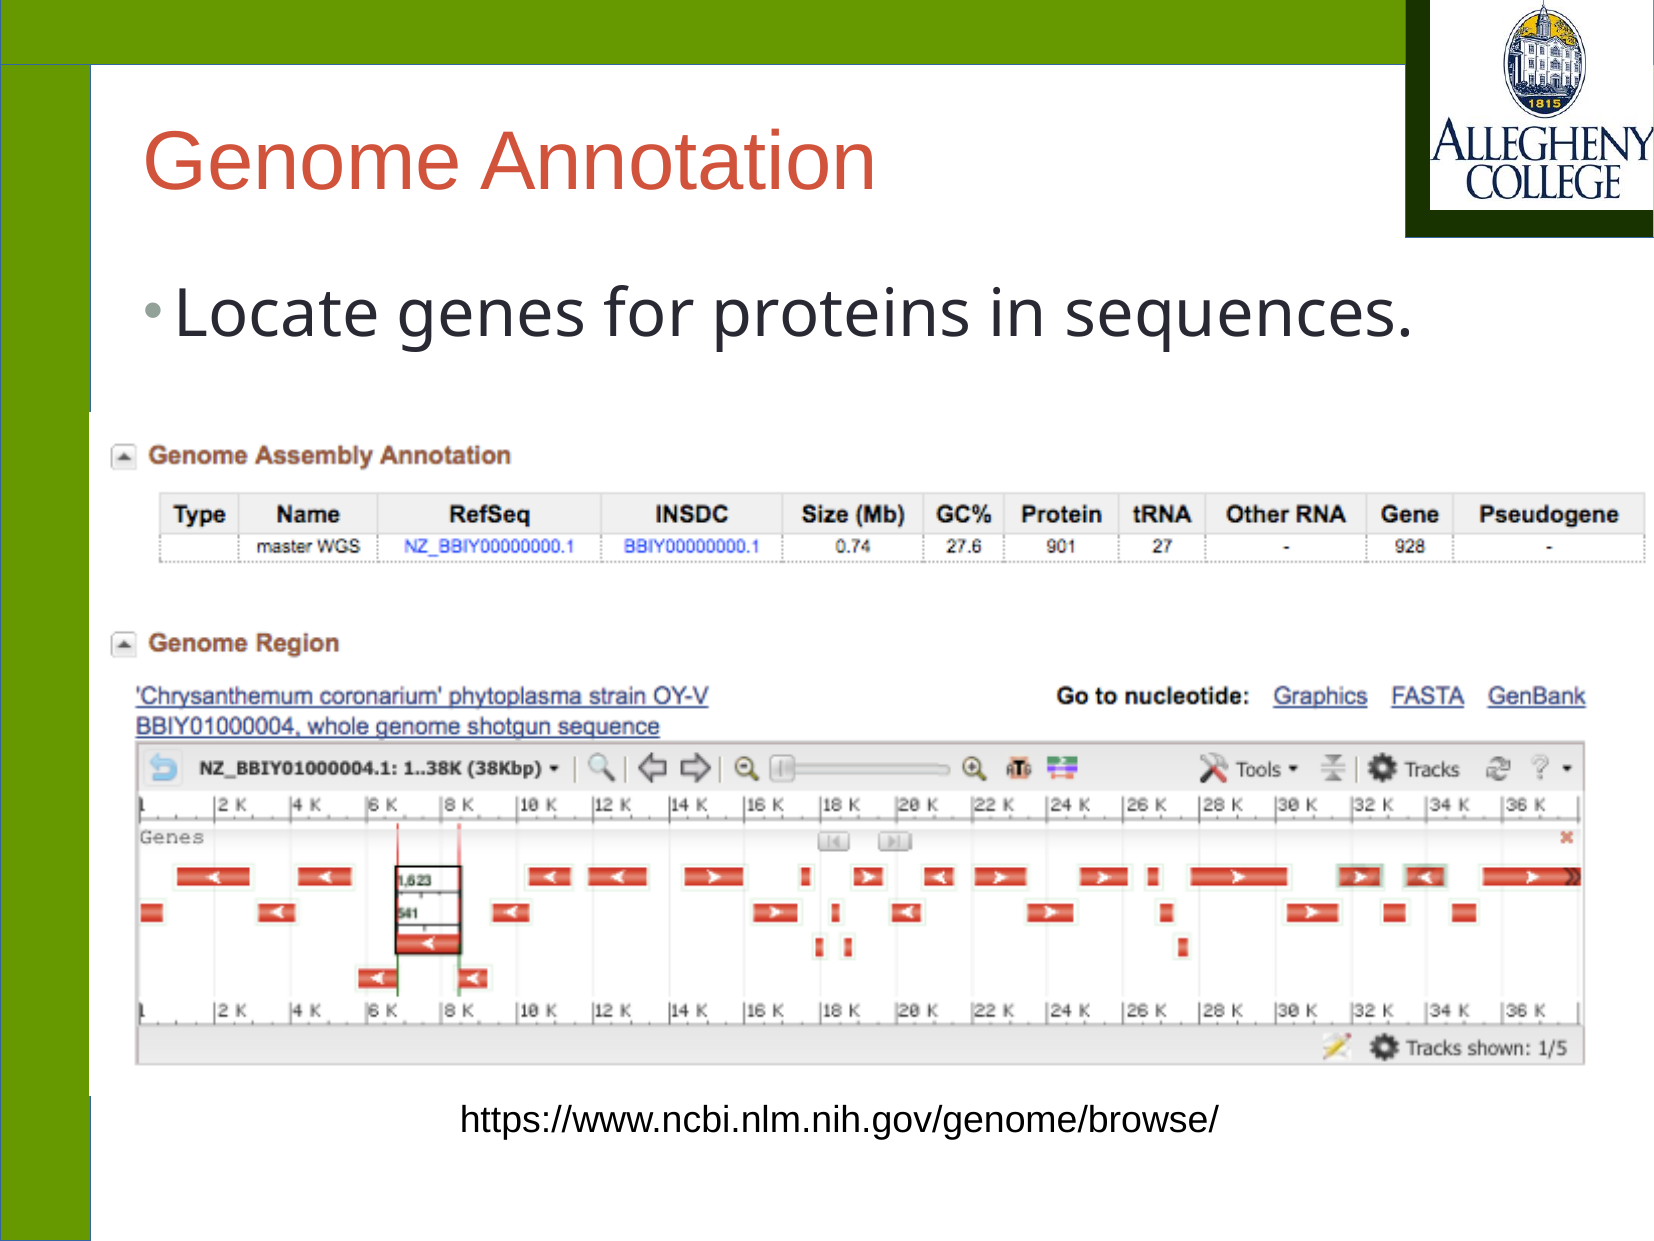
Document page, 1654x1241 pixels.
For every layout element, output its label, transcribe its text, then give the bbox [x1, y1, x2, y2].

text_box Genome Annotation [127, 75, 1478, 238]
text_box [0, 0, 1430, 1241]
text_box [1478, 210, 1654, 238]
list Locate genes for proteins in sequences. [128, 262, 1479, 631]
picture [1430, 0, 1654, 210]
text_box https://www.ncbi.nlm.nih.gov/genome/browse/ [444, 1091, 1315, 1190]
picture [89, 412, 1654, 1096]
